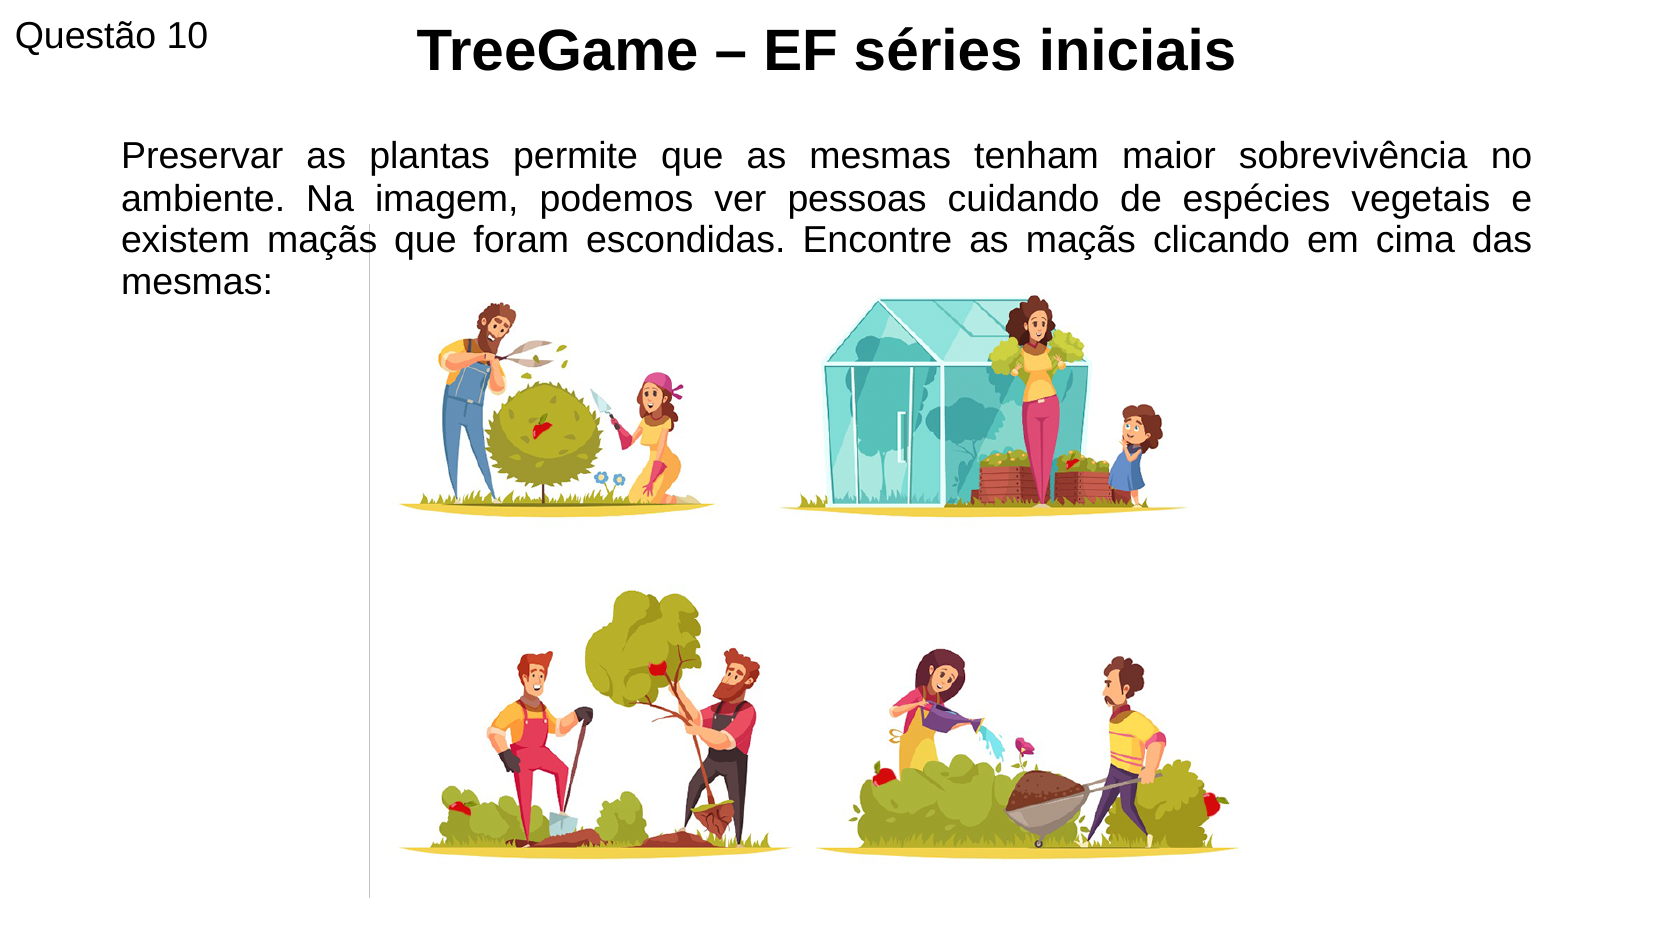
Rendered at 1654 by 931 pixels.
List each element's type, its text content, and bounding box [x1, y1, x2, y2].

text_box Questão 10 [0, 7, 82, 107]
picture [219, 353, 1418, 899]
text_box Preservar as plantas permite que as mesmas tenham maior sobrevivência no ambiente. Na imagem, podemos ver pessoas cuidando de espécies vegetais e existem maçãs que foram escondidas. Encontre as maçãs clicando em cima das mesmas: [106, 127, 1548, 353]
title TreeGame – EF séries iniciais [82, 0, 1572, 128]
